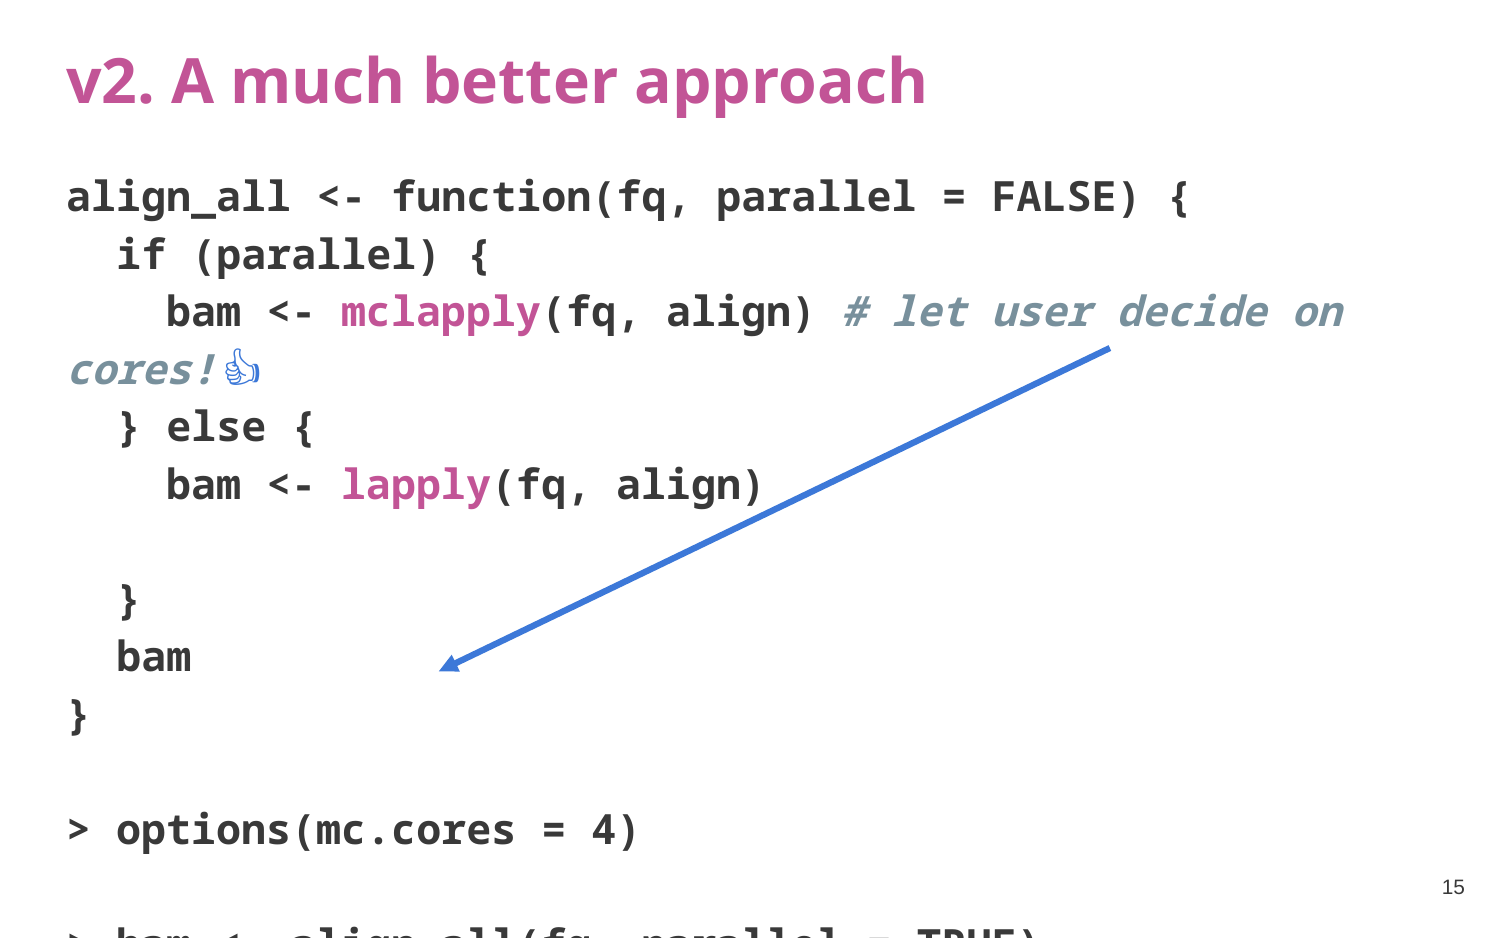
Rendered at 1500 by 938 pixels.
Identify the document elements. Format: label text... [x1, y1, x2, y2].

title v2. A much better approach [51, 25, 1449, 130]
list align_all <- function(fq, parallel = FALSE) { if (parallel) { bam <- mclapply(fq, align) # let user decide on cores! 👍 ‎ } else { bam <- lapply(fq, align) ‎ } bam } > options(mc.cores = 4) ‎ > bam <- align_all(fq, parallel = TRUE) [51, 147, 1480, 922]
slide_number <number> [1389, 849, 1480, 922]
